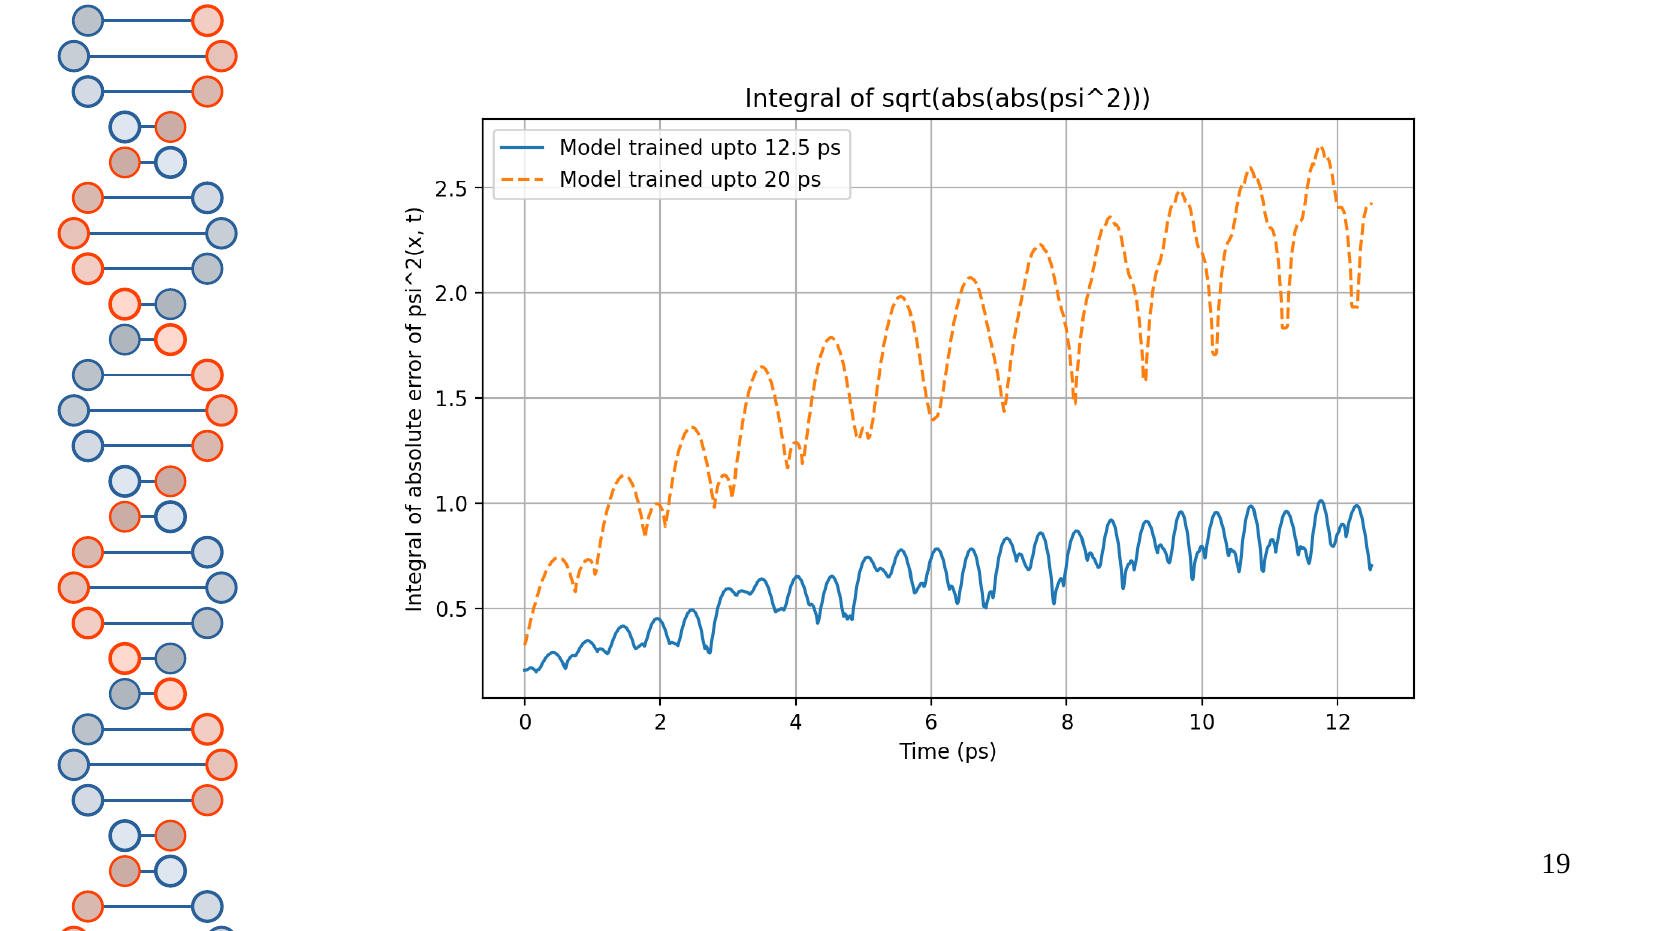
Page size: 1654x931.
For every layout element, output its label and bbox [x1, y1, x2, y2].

picture [390, 72, 1428, 778]
